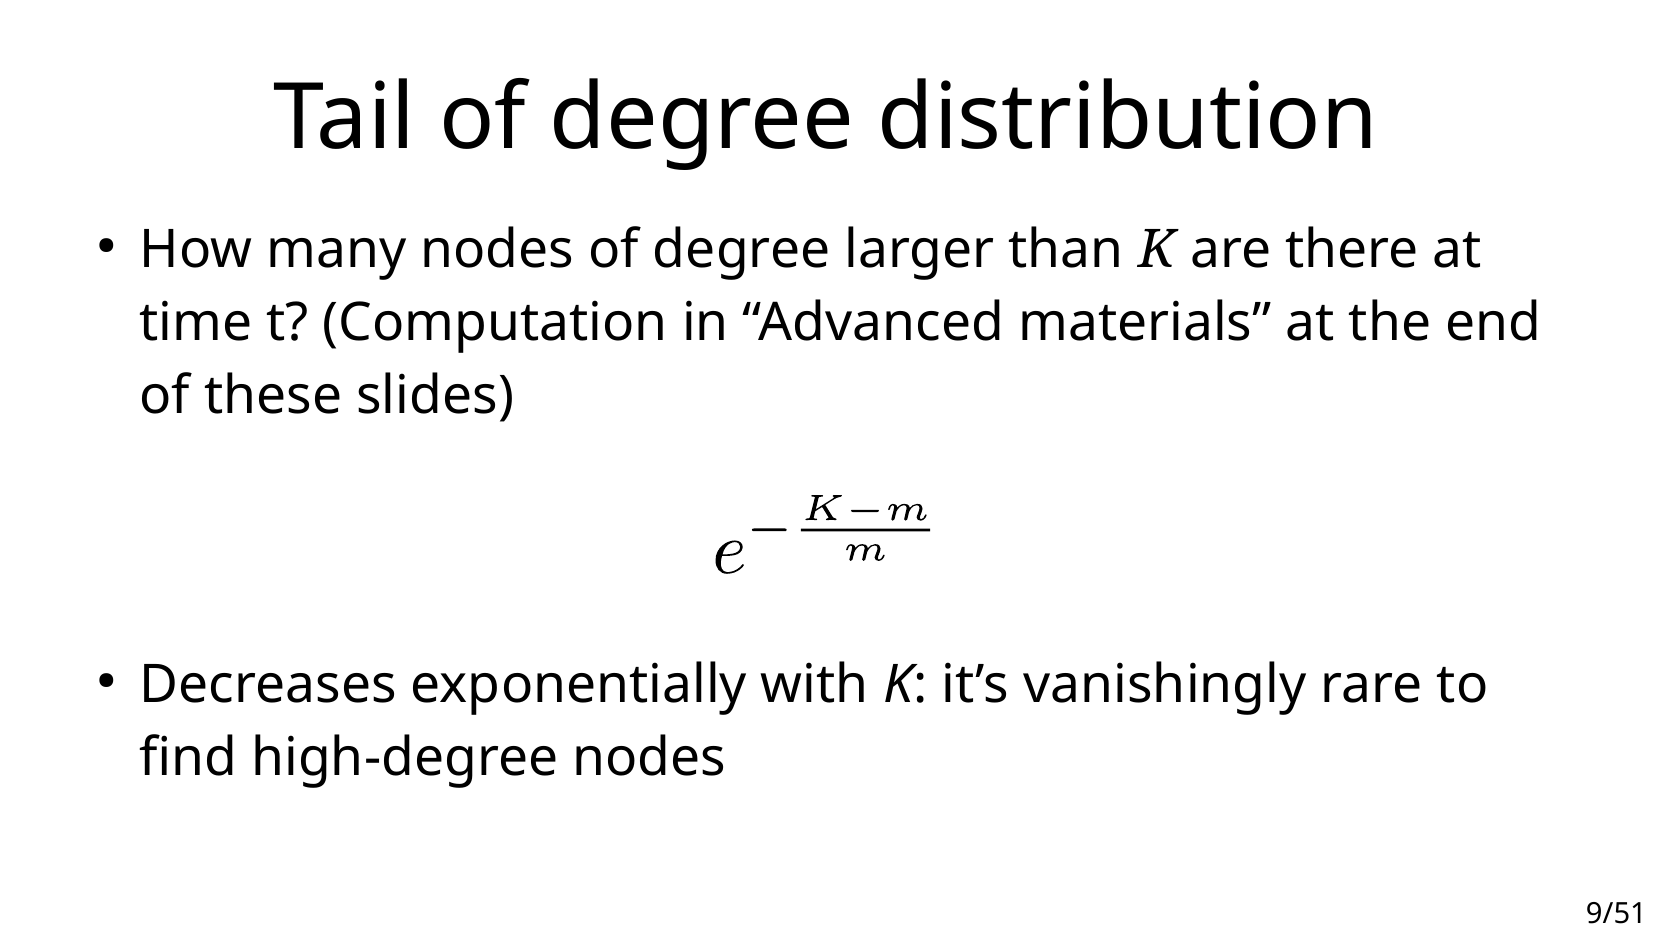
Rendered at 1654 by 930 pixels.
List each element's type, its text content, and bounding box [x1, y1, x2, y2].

title Tail of degree distribution [82, 1, 1571, 209]
list How many nodes of degree larger than K are there at time t? (Computation in “Advanced materials” at the end of these slides) Decreases exponentially with K: it’s vanishingly rare to find high-degree nodes [82, 209, 1571, 793]
text_box [712, 494, 931, 574]
